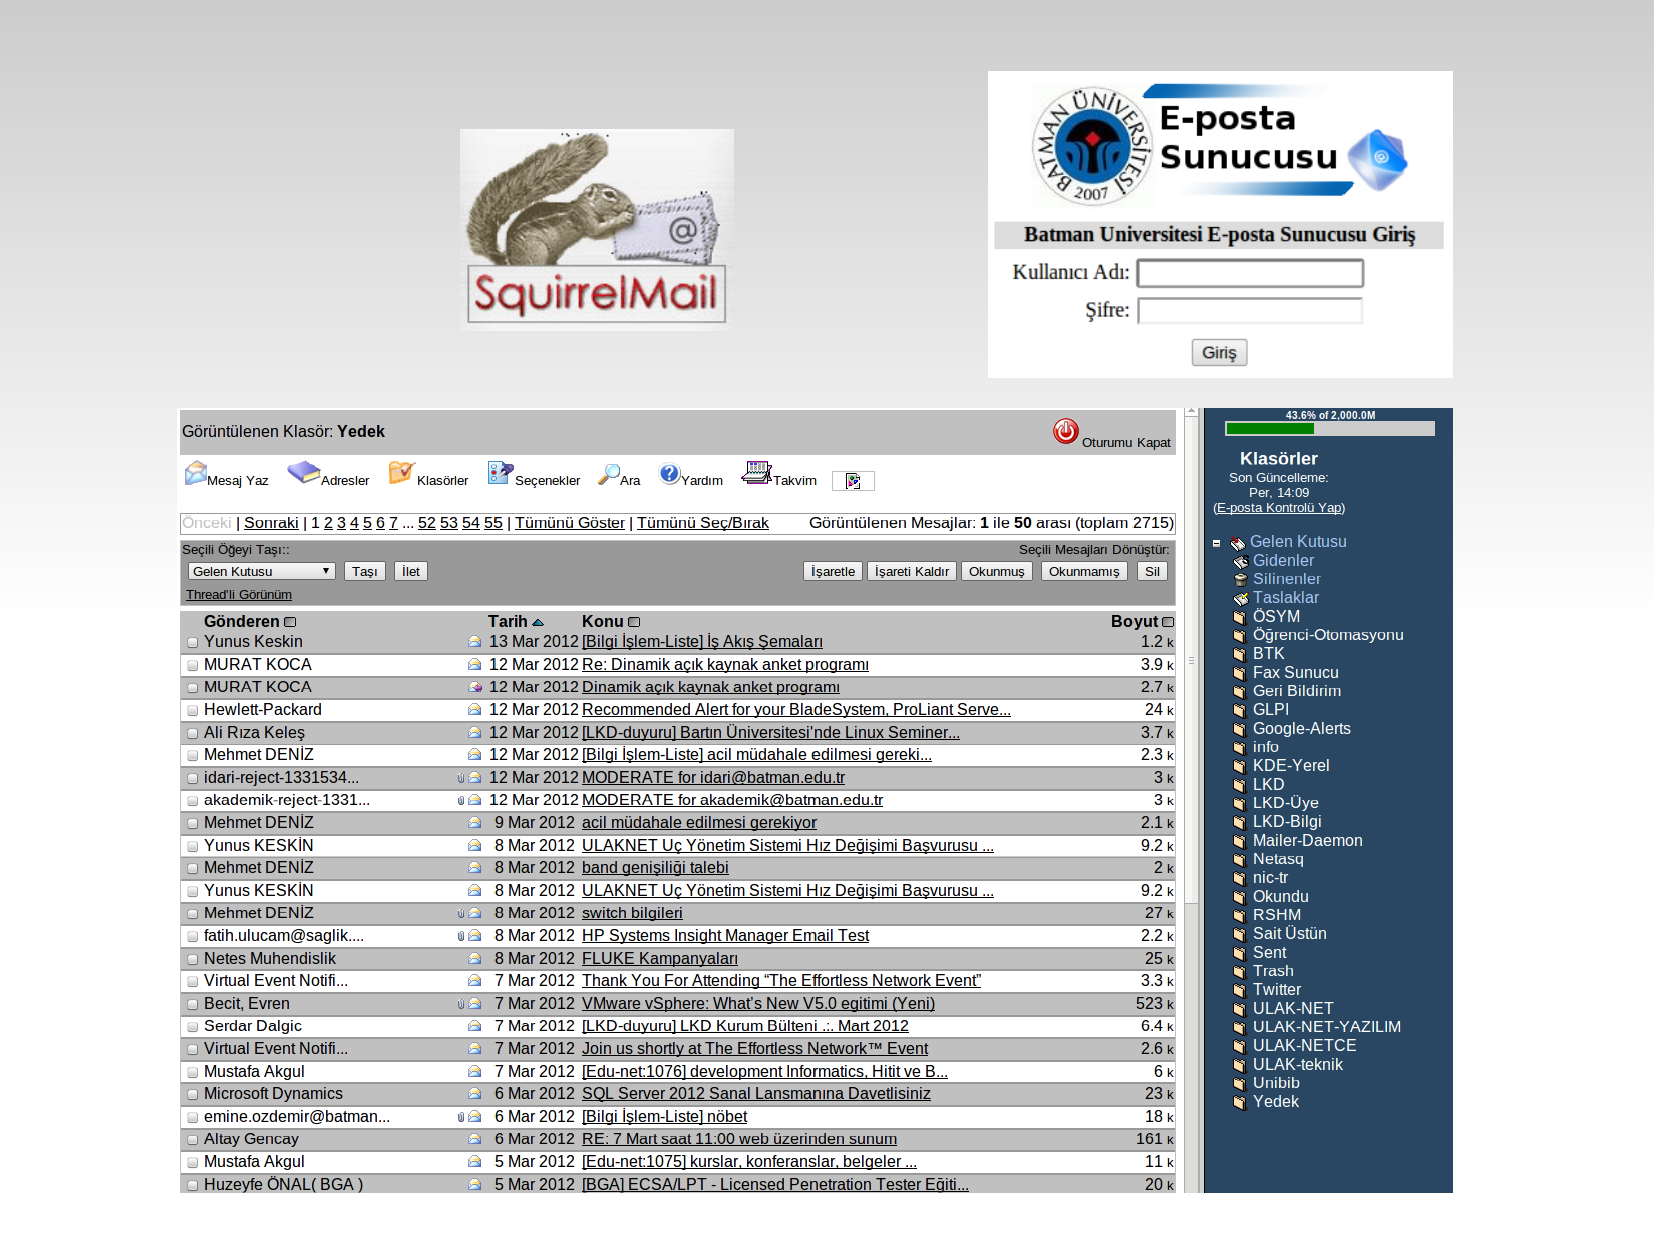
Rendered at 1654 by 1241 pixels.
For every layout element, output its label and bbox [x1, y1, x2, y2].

picture [460, 129, 734, 331]
picture [988, 71, 1453, 378]
picture [177, 408, 1453, 1193]
